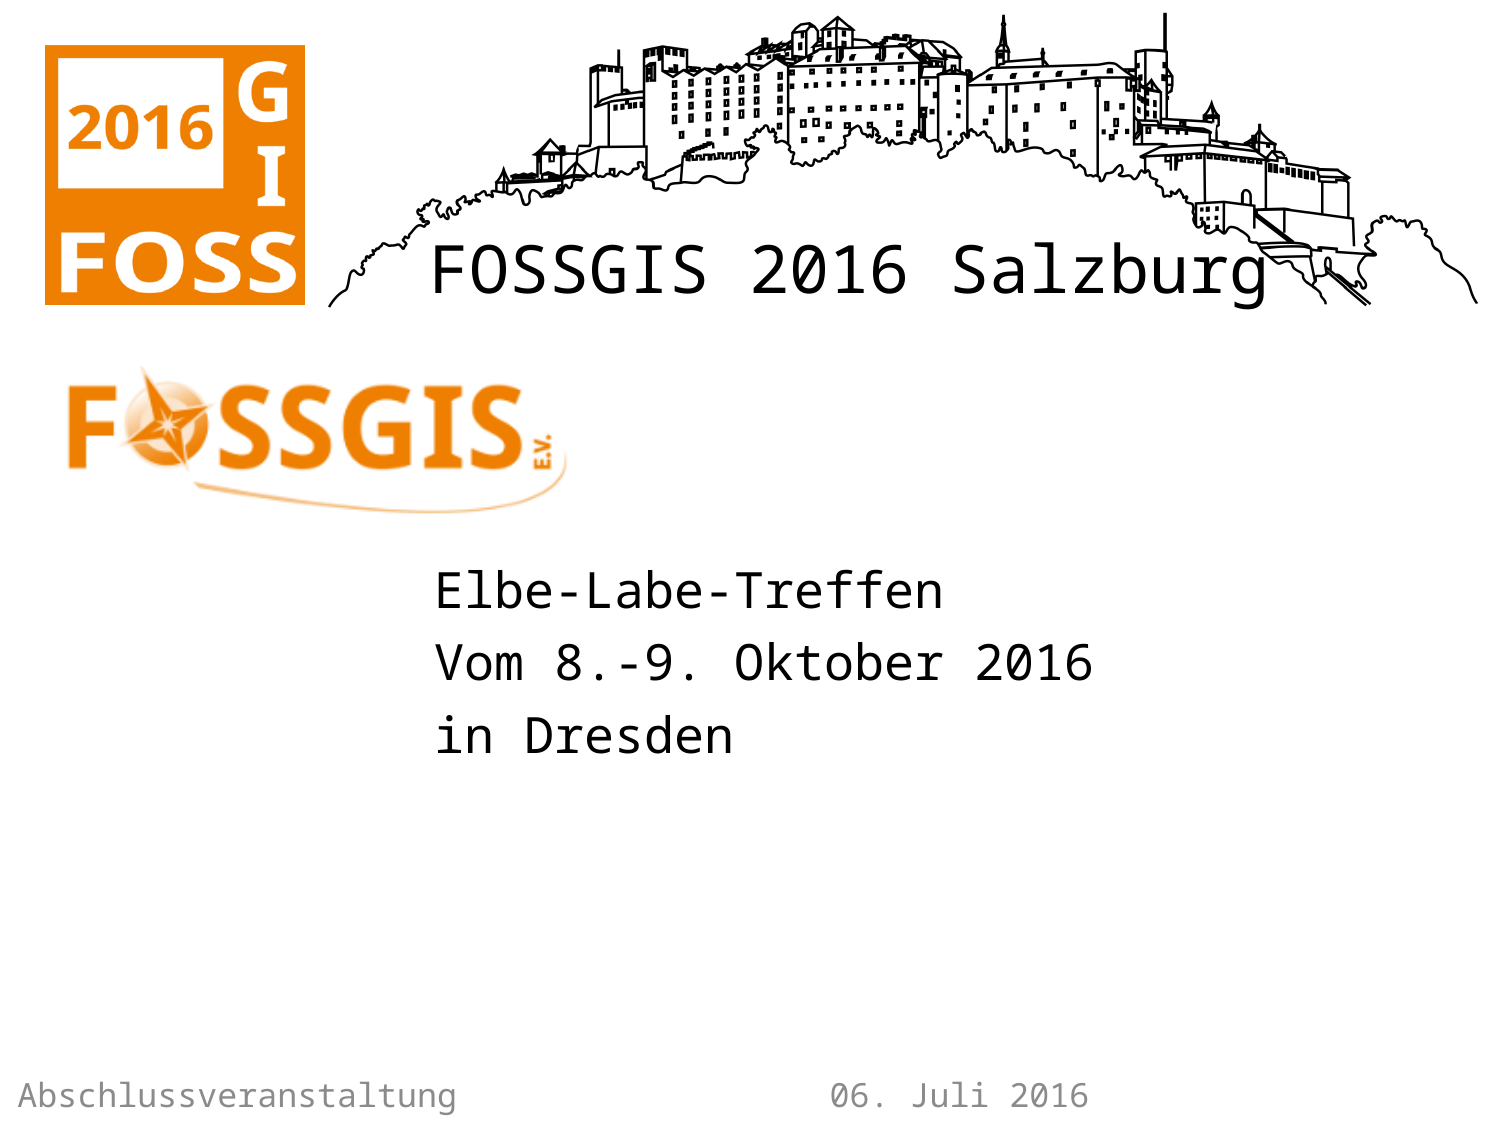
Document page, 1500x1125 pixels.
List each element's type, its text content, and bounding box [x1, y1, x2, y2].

picture [59, 366, 583, 532]
text_box Elbe-Labe-Treffen Vom 8.-9. Oktober 2016 in Dresden [419, 550, 1140, 771]
picture [45, 45, 305, 306]
picture [327, 12, 1500, 327]
title FOSSGIS 2016 Salzburg [300, 196, 1399, 339]
subtitle Abschlussveranstaltung 06. Juli 2016 [2, 1046, 1500, 1125]
